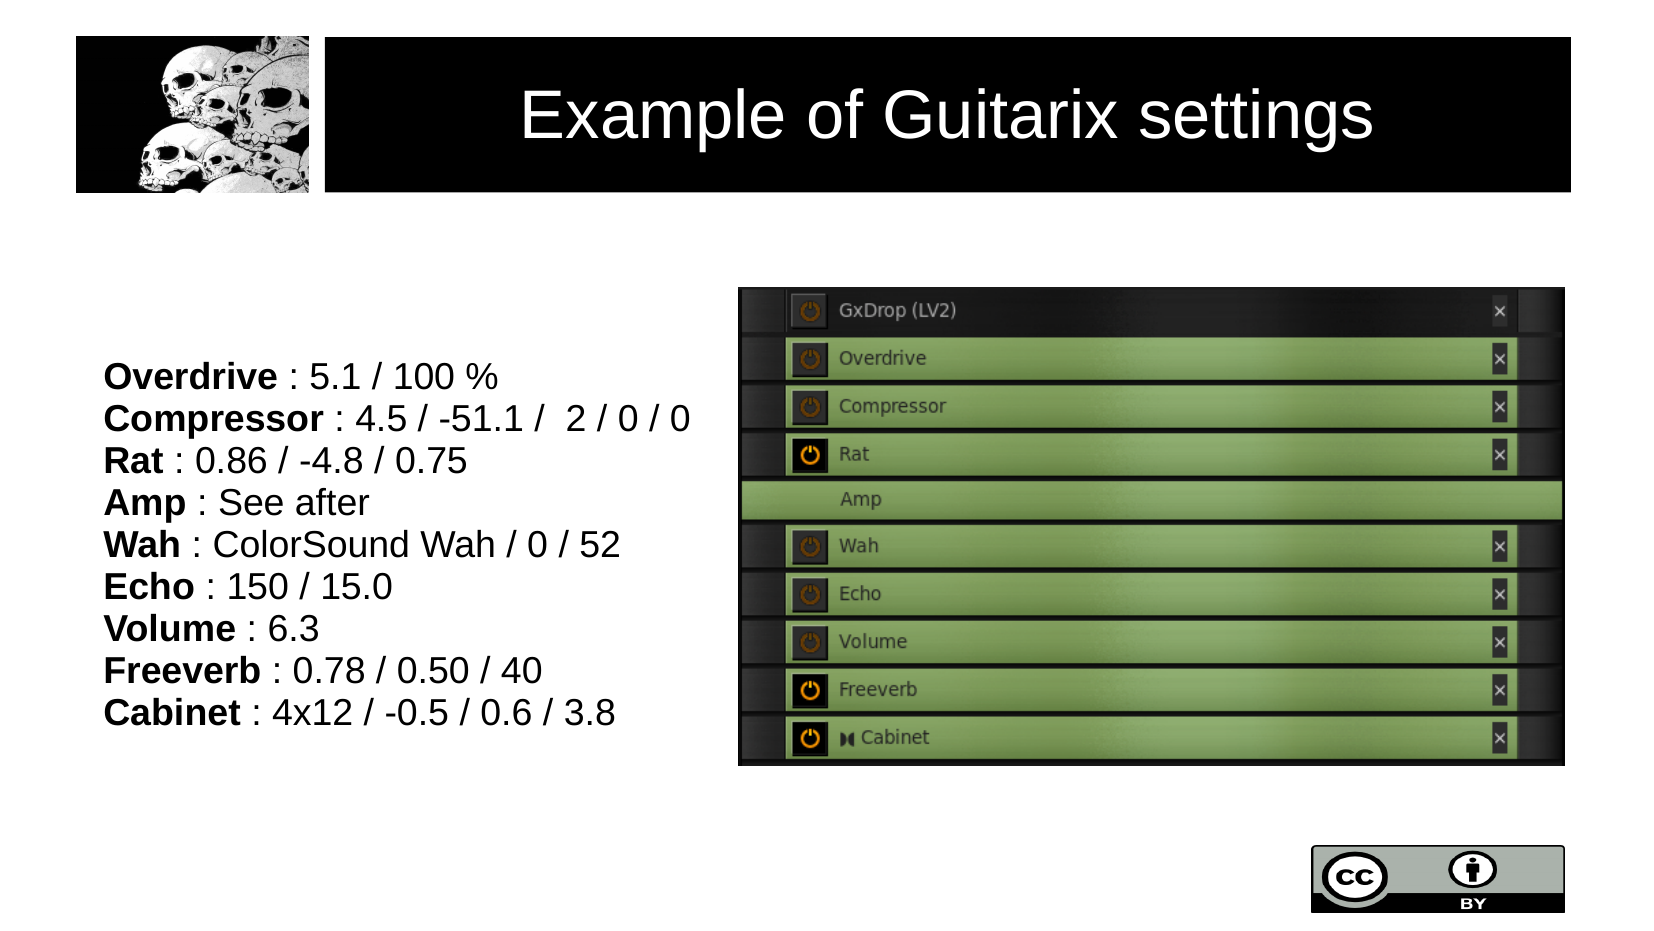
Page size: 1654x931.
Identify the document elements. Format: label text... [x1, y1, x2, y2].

picture [76, 36, 309, 193]
picture [738, 287, 1565, 766]
text_box Overdrive : 5.1 / 100 % Compressor : 4.5 / -51.1 / 2 / 0 / 0 Rat : 0.86 / -4.8 / 0.75 Amp : See after Wah : ColorSound Wah / 0 / 52 Echo : 150 / 15.0 Volume : 6.3 Freeverb : 0.78 / 0.50 / 40 Cabinet : 4x12 / -0.5 / 0.6 / 3.8 [88, 348, 709, 784]
title Example of Guitarix settings [324, 37, 1571, 193]
picture [1311, 845, 1565, 913]
